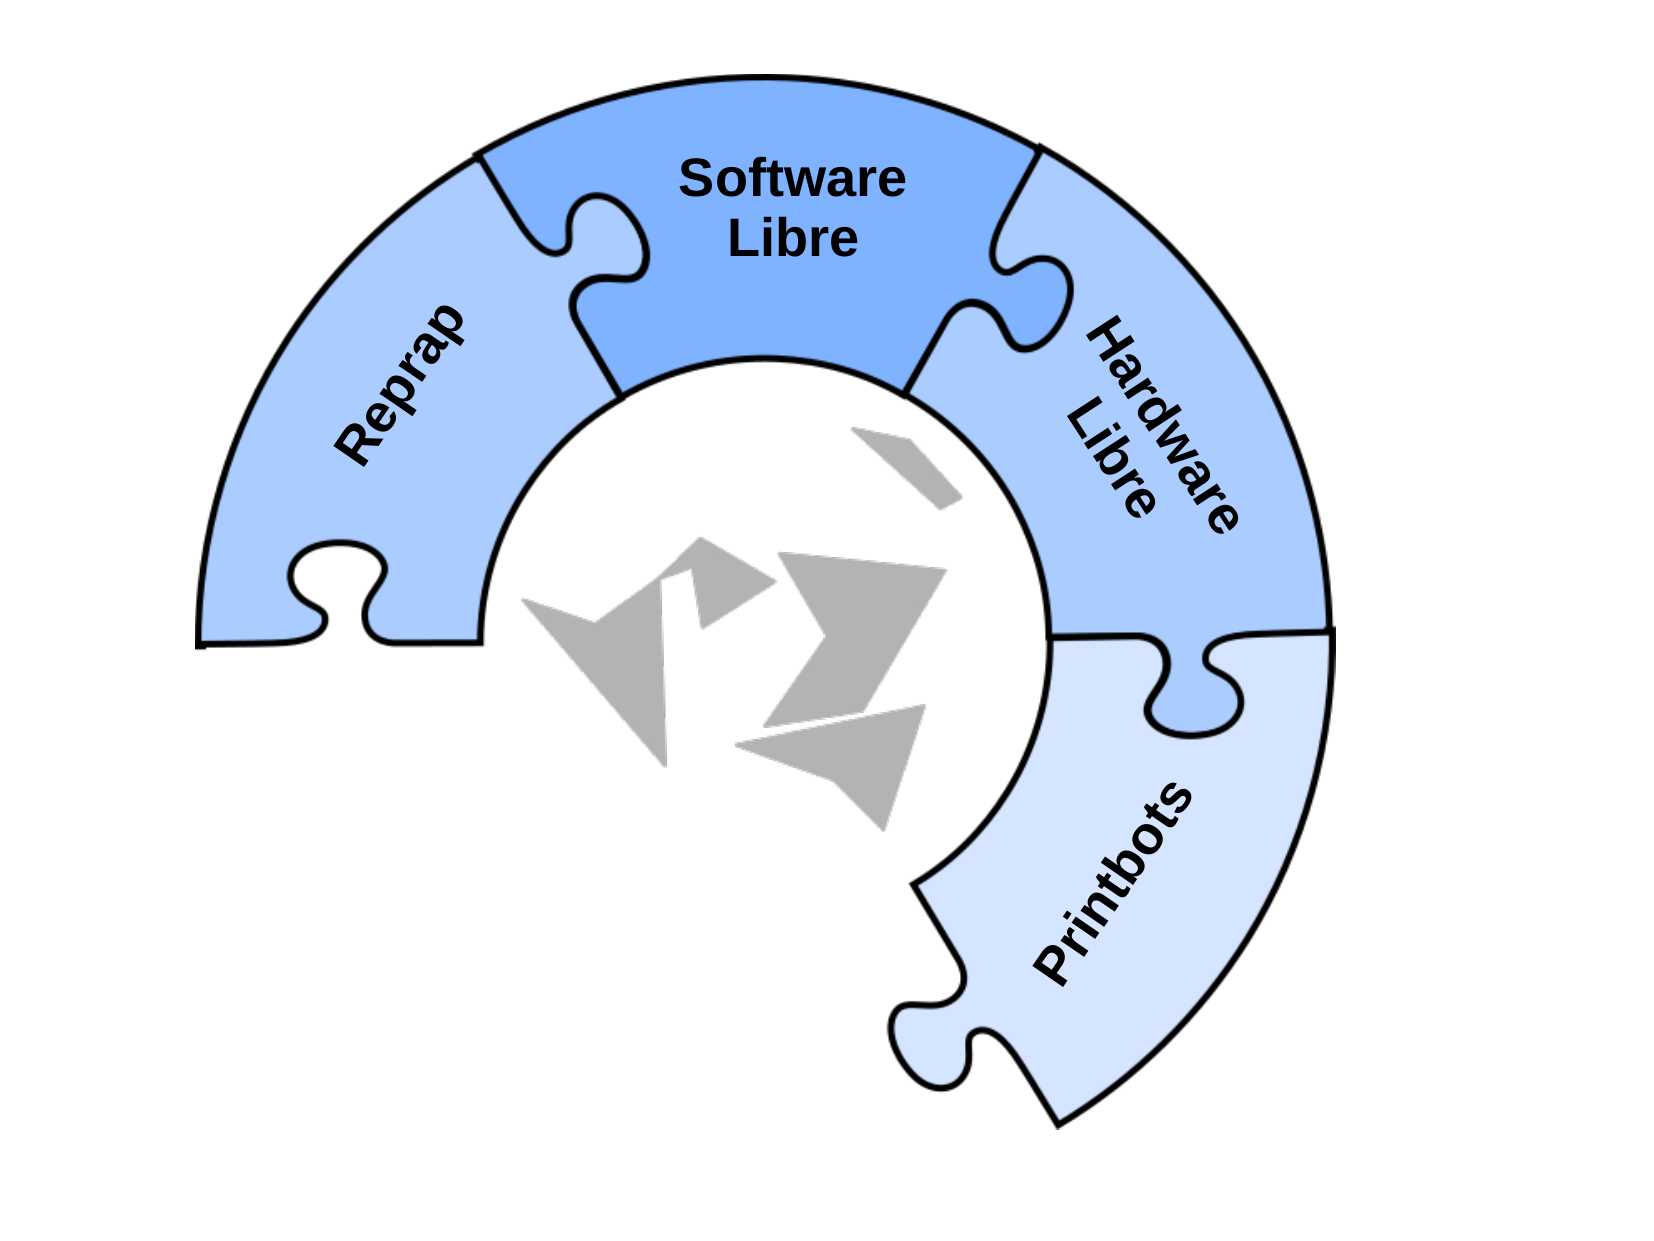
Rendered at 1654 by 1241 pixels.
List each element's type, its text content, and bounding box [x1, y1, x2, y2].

text_box Software Libre [630, 140, 958, 305]
text_box Hardware Libre [957, 245, 1303, 656]
text_box Printbots [990, 725, 1269, 1059]
text_box Reprap [276, 226, 556, 561]
picture [195, 74, 1336, 1131]
